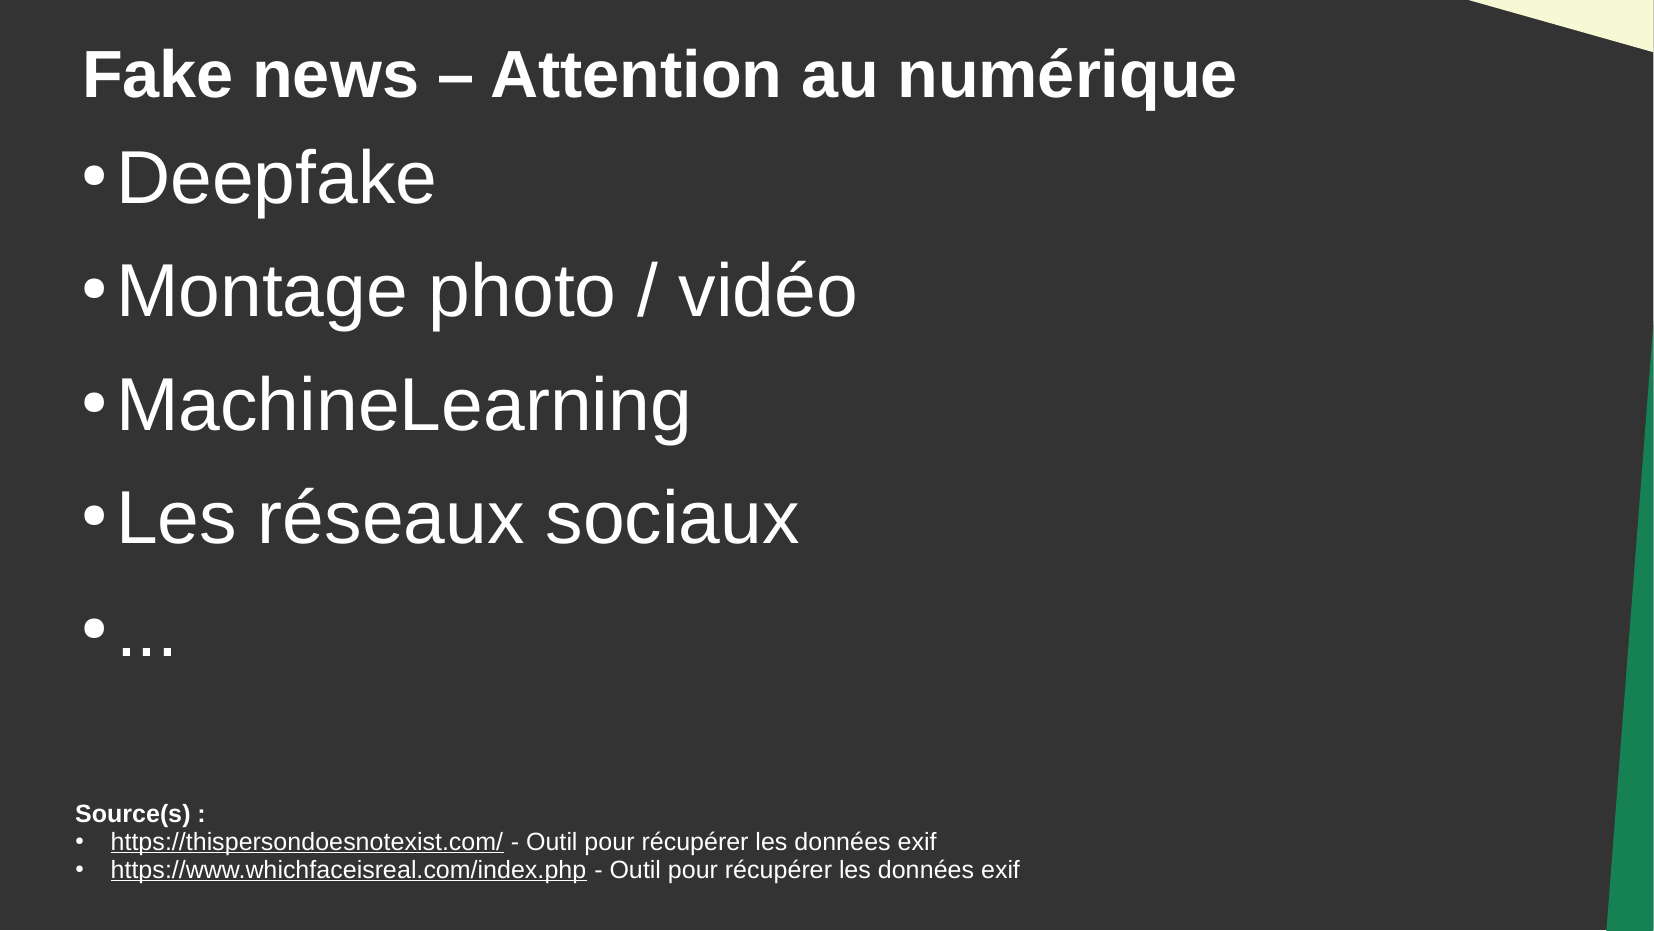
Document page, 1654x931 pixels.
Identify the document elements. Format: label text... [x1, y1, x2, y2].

text_box [1468, 0, 1654, 53]
title Fake news – Attention au numérique [82, 37, 1619, 112]
text_box [1606, 314, 1654, 931]
text_box Source(s) : https://thispersondoesnotexist.com/ - Outil pour récupérer les données exif https://www.whichfaceisreal.com/index.php - Outil pour récupérer les données exif [60, 792, 1546, 919]
list Deepfake Montage photo / vidéo MachineLearning Les réseaux sociaux ... [80, 135, 1560, 762]
